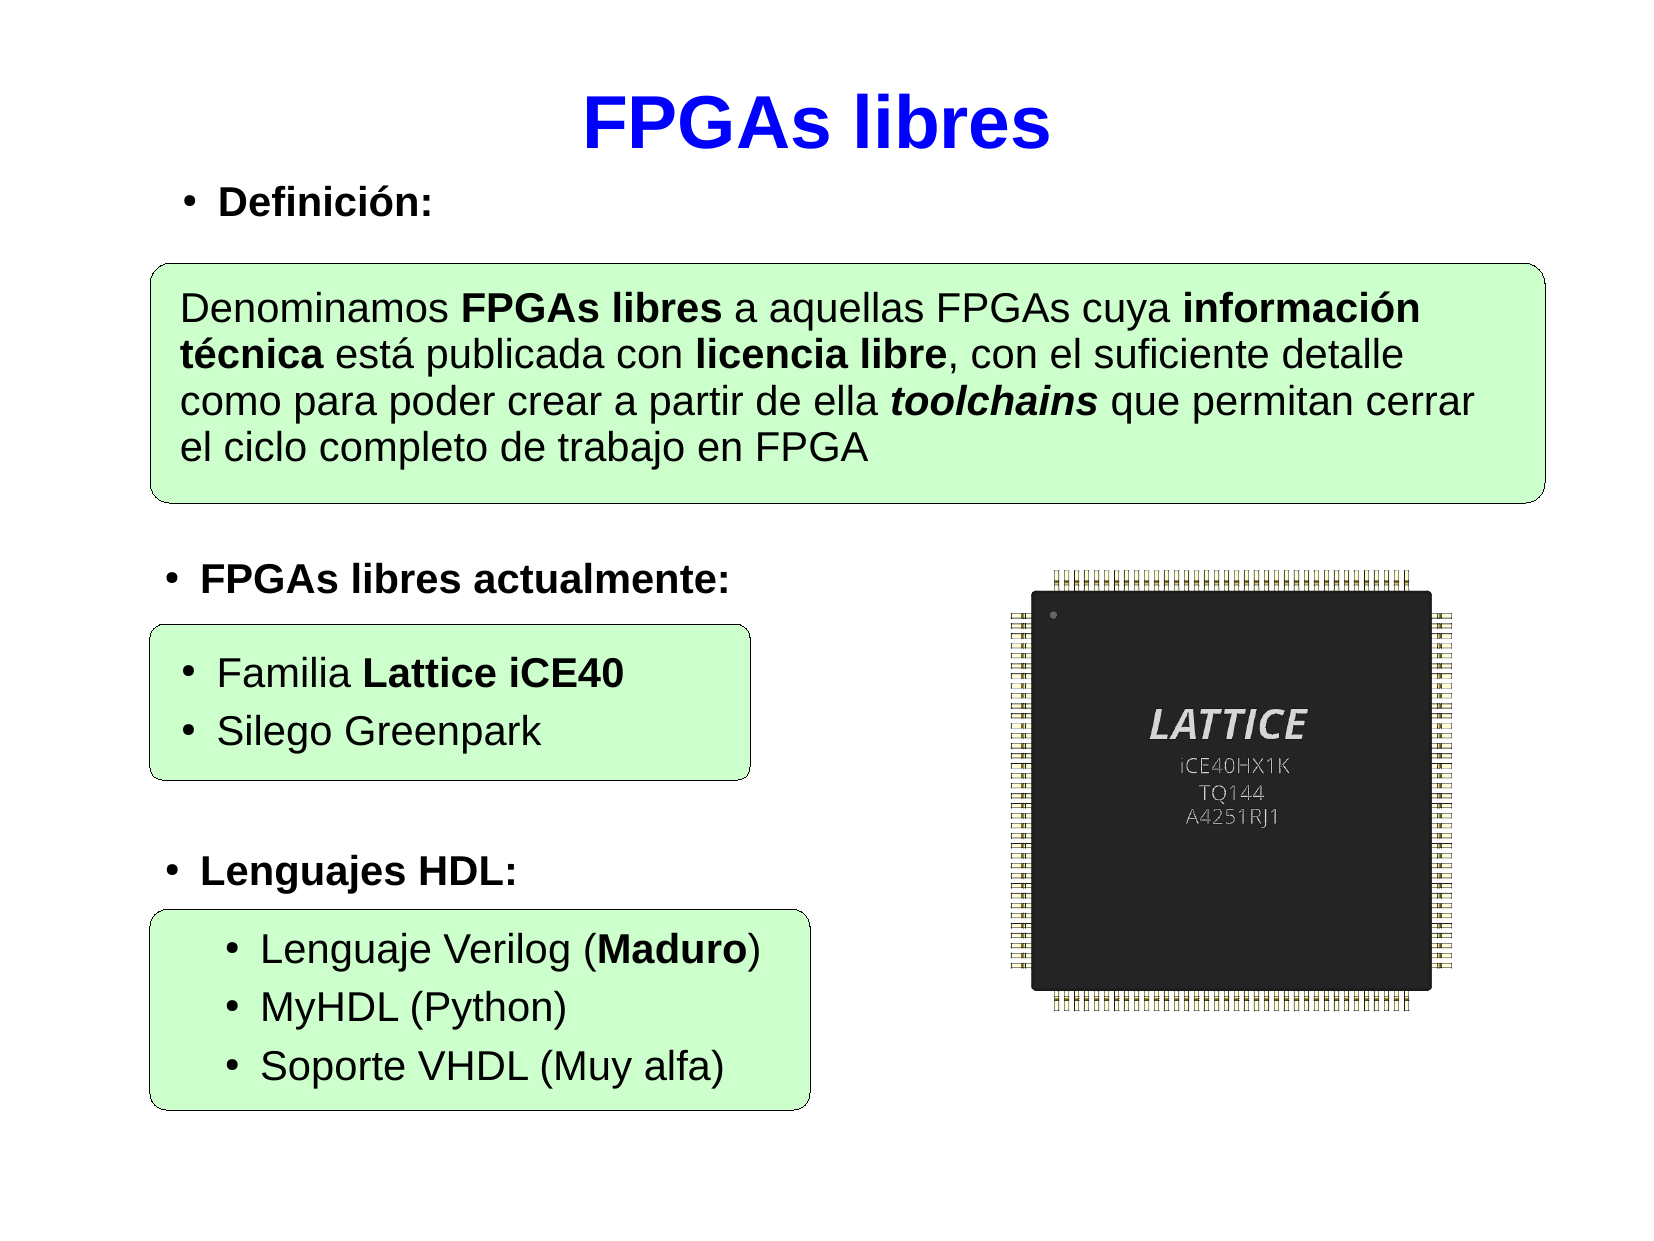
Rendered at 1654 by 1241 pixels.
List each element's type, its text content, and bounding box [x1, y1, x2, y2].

text_box Definición: [167, 171, 496, 234]
text_box Denominamos FPGAs libres a aquellas FPGAs cuya información técnica está publicada con licencia libre, con el suficiente detalle como para poder crear a partir de ella toolchains que permitan cerrar el ciclo completo de trabajo en FPGA [165, 277, 1514, 504]
text_box [150, 263, 1546, 504]
text_box FPGAs libres [90, 73, 1546, 211]
text_box [149, 909, 811, 1111]
text_box FPGAs libres actualmente: [149, 548, 780, 625]
text_box Lenguaje Verilog (Maduro) MyHDL (Python) Soporte VHDL (Muy alfa) [210, 918, 796, 1143]
text_box Familia Lattice iCE40 Silego Greenpark [166, 641, 751, 840]
text_box Lenguajes HDL: [150, 840, 781, 917]
picture [990, 555, 1471, 1036]
text_box [149, 625, 751, 781]
